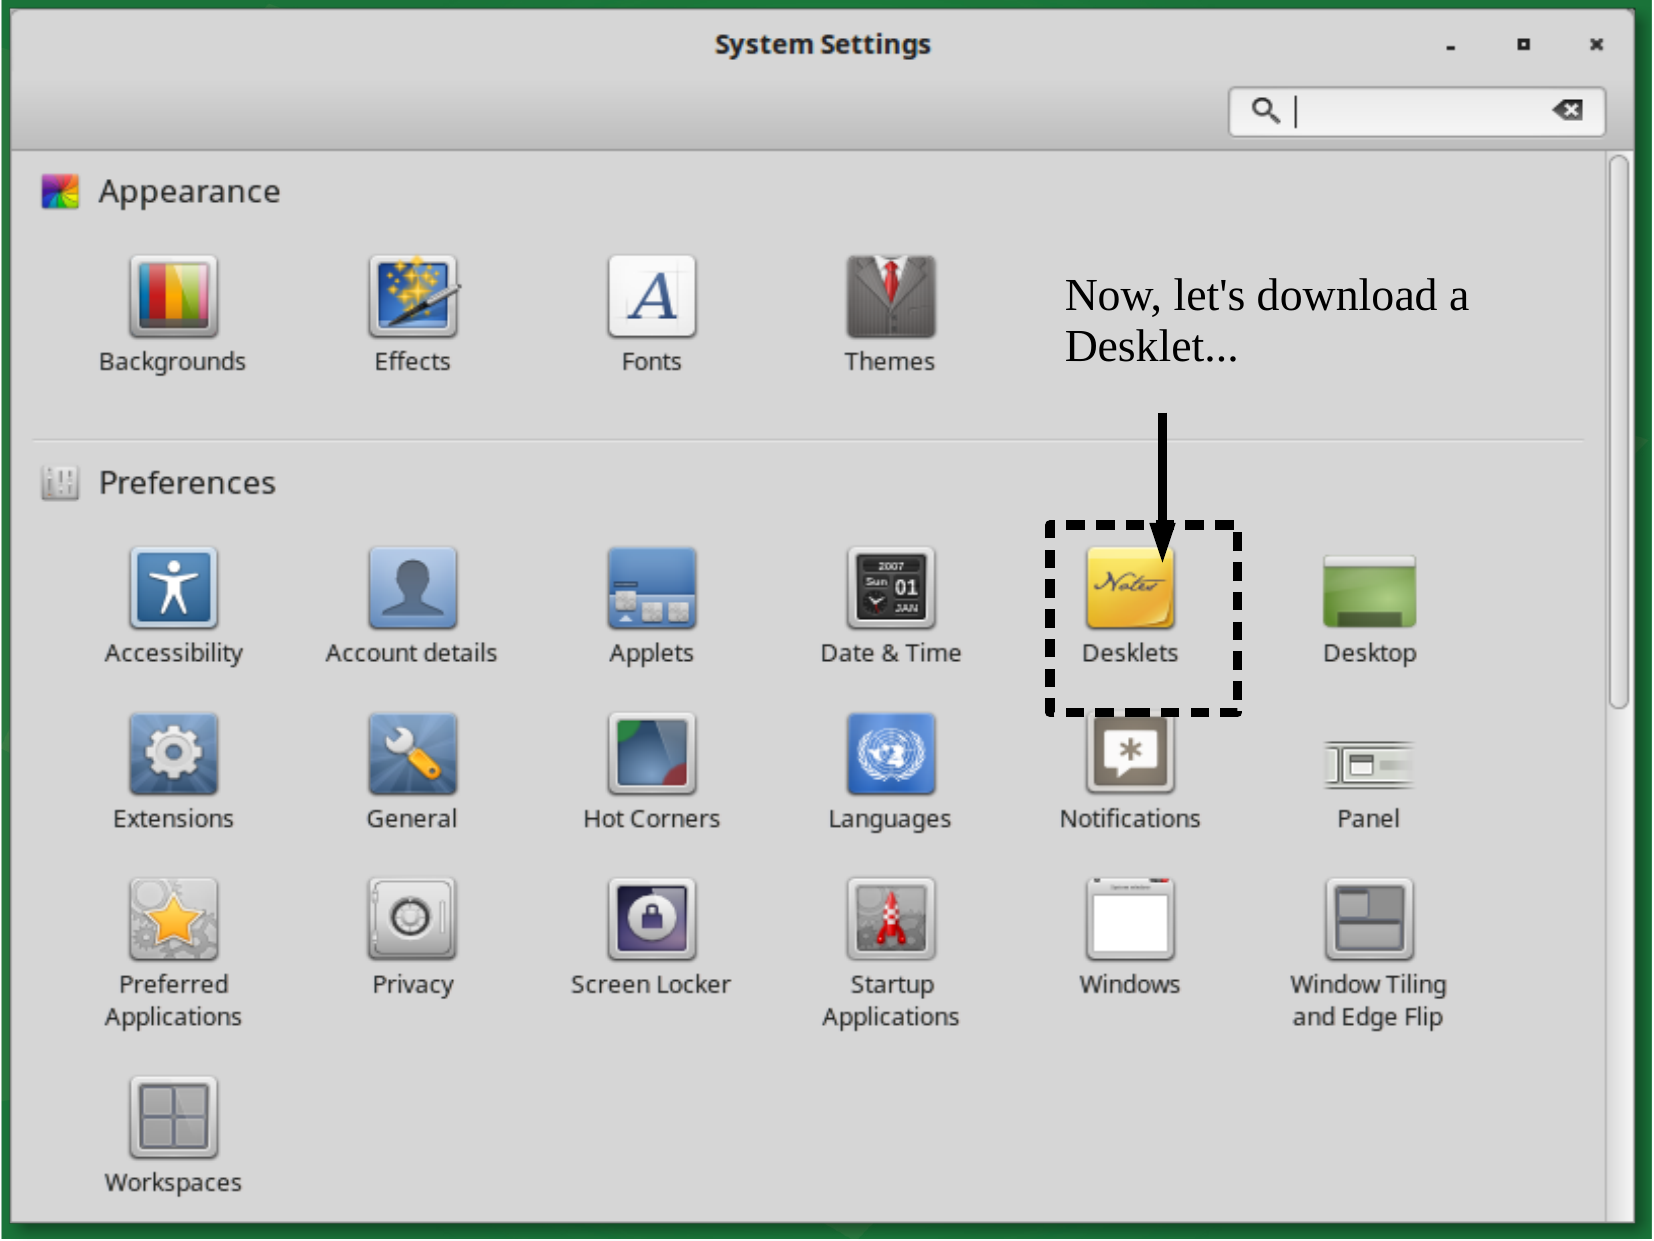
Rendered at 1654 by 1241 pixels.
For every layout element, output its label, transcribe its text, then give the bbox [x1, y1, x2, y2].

picture [0, 0, 1654, 1241]
text_box [1049, 524, 1238, 713]
text_box Now, let's download a Desklet... [1050, 262, 1576, 404]
